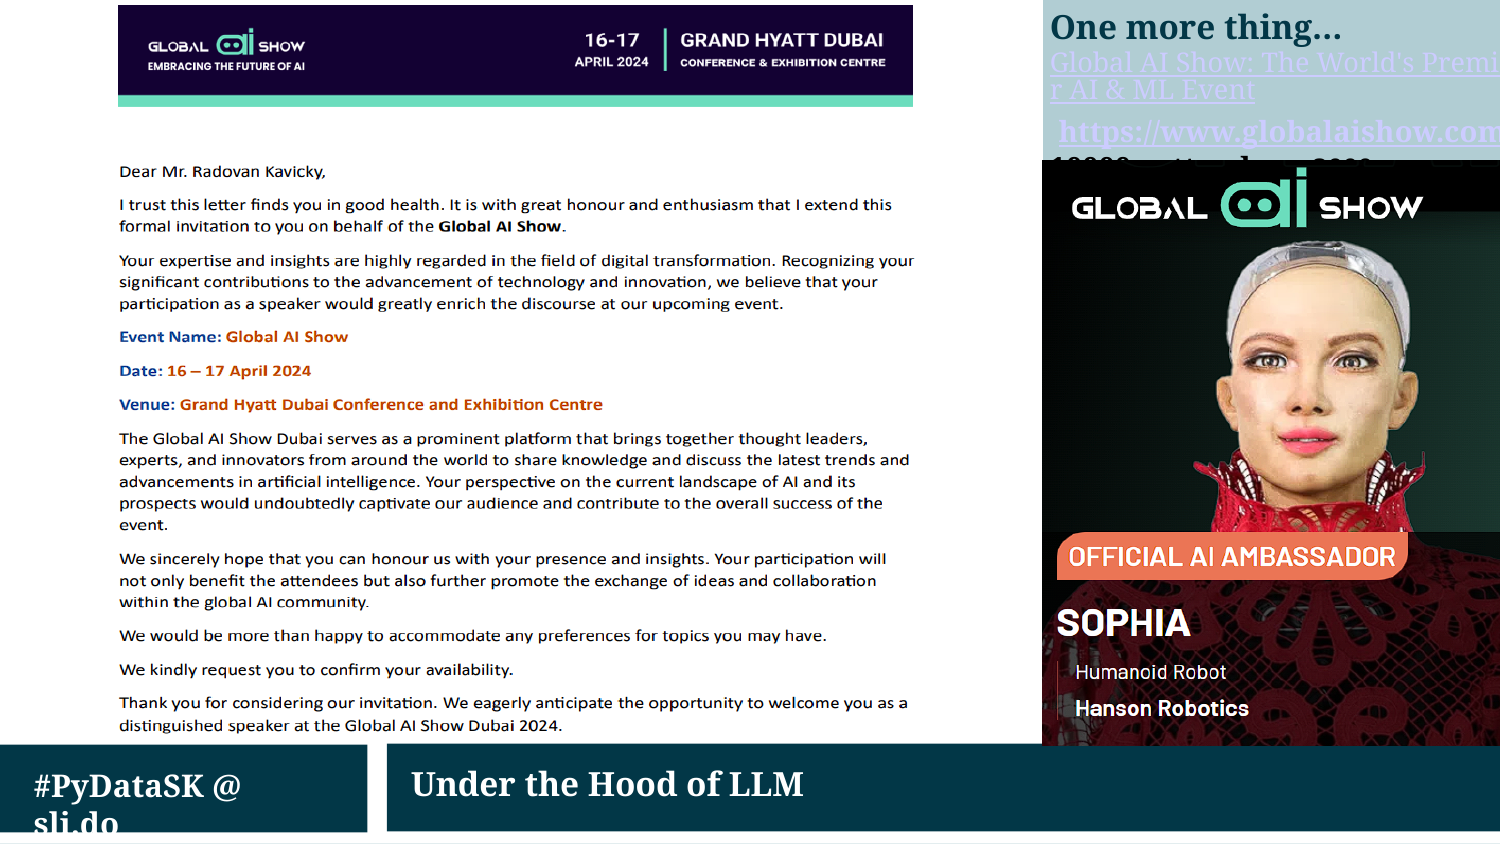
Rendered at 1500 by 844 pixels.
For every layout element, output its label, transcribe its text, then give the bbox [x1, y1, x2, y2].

picture [0, 0, 1500, 741]
text_box One more thing… Global AI Show: The World's Premier AI & ML Event https://www.globalaishow.com/ 10000+ attendees, 3000+ companies AI-2023 Forty-third SGAI International Conference on Artificial Intelligence CAMBRIDGE, ENGLAND 12-14 DECEMBER 2023 AI-2023 is the 43-rd Annual International Conference of the British Computer Society's Specialist Group on Artificial Intelligence (SGAI) [1043, 0, 1500, 160]
text_box #PyDataSK @ sli.do [22, 760, 342, 815]
text_box Under the Hood of LLM [400, 740, 1500, 826]
